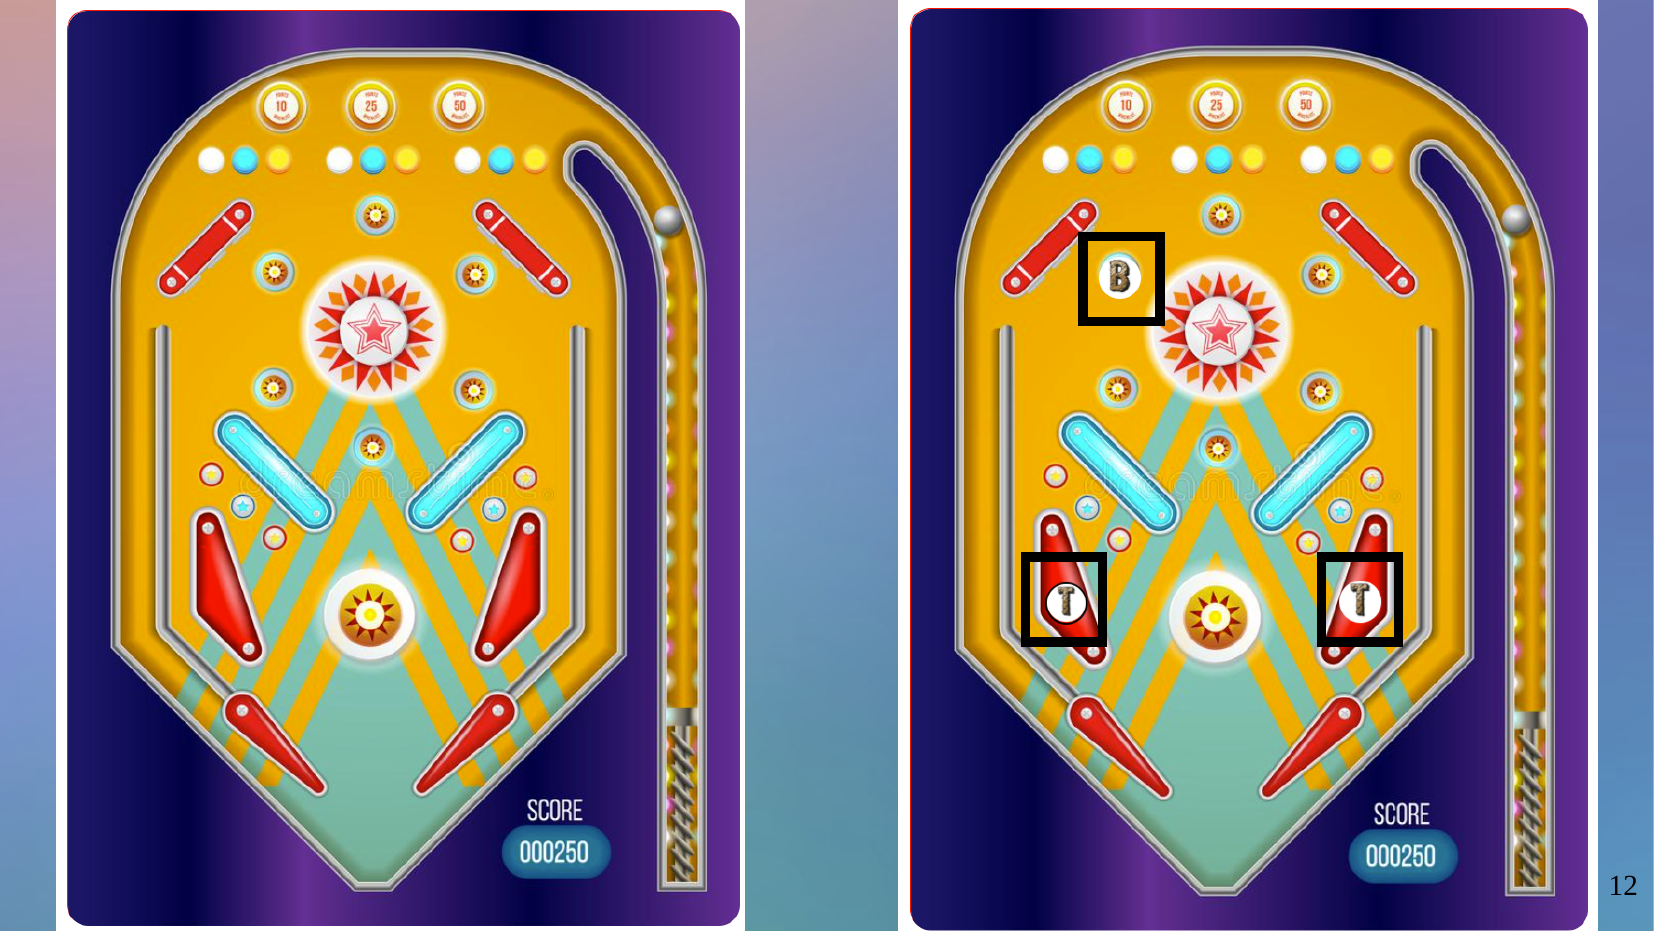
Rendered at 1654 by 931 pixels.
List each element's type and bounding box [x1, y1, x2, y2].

text_box [1608, 866, 1643, 931]
picture [0, 0, 1654, 931]
